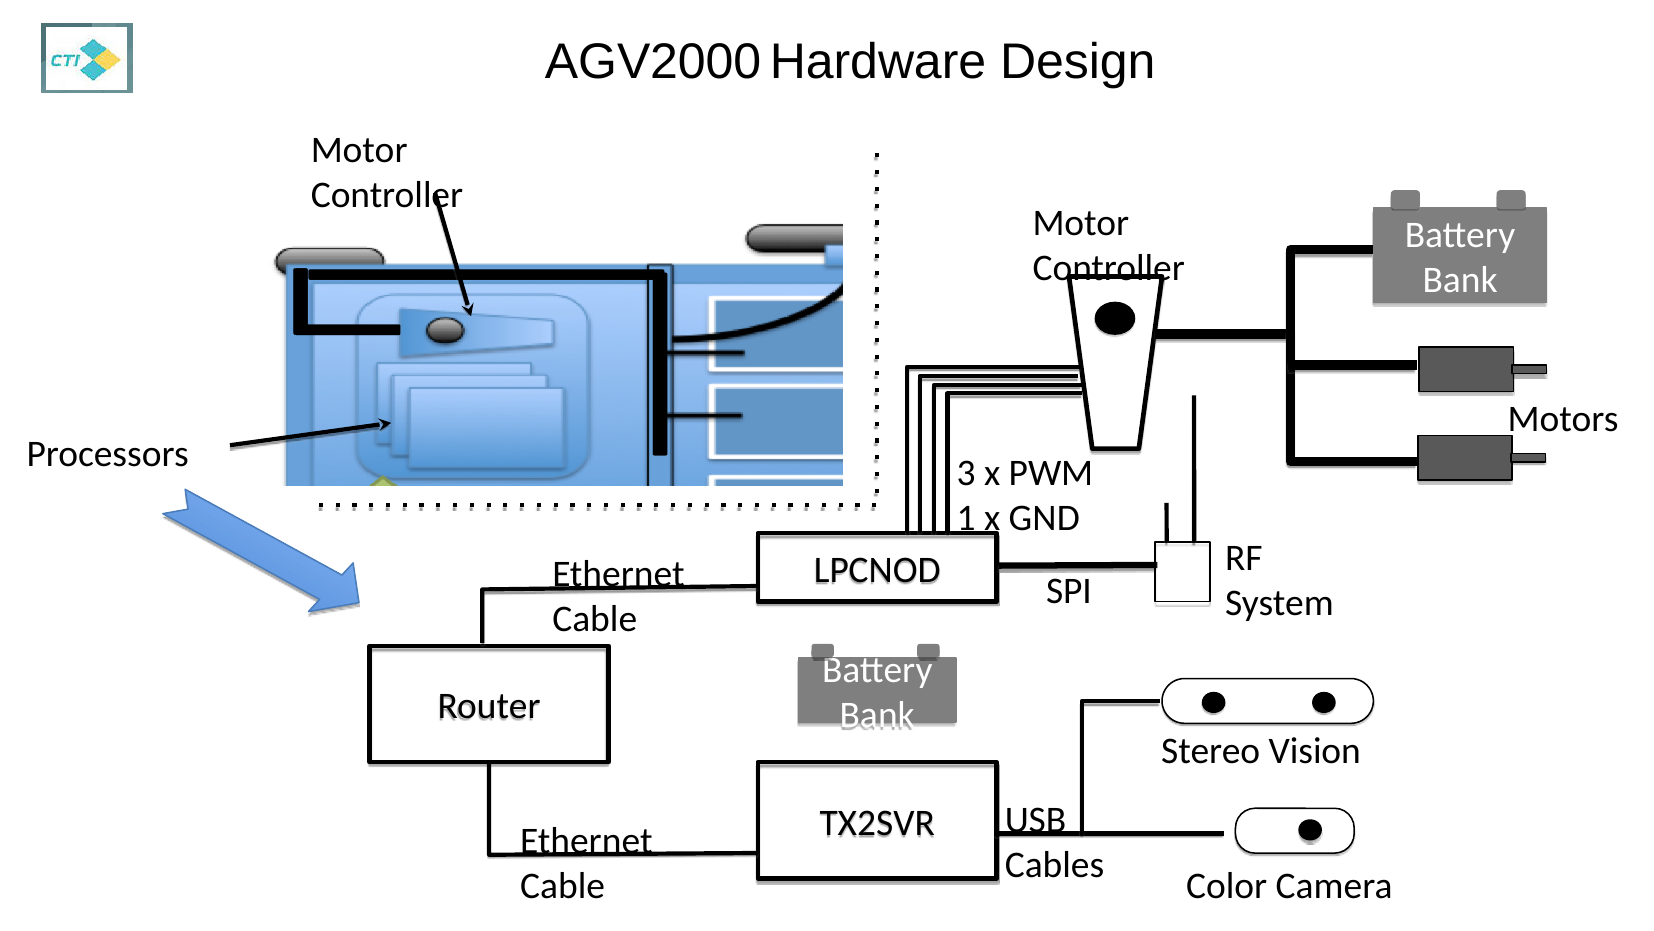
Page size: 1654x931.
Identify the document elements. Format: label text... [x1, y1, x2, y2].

text_box Motor Controller [297, 118, 537, 205]
text_box [1235, 808, 1355, 853]
text_box [1419, 347, 1547, 392]
text_box [1391, 190, 1420, 209]
text_box RF System [1210, 525, 1367, 613]
text_box Router [369, 645, 609, 763]
text_box Stereo Vision [1145, 718, 1422, 769]
text_box Ethernet Cable [505, 808, 692, 896]
text_box Processors [13, 422, 253, 472]
text_box TX2SVR [757, 762, 997, 879]
text_box [812, 644, 834, 657]
text_box Battery Bank [798, 657, 956, 723]
text_box [1418, 435, 1546, 480]
text_box Ethernet Cable [537, 541, 724, 630]
picture [222, 204, 843, 486]
text_box SPI [1031, 558, 1169, 609]
text_box USB Cables [989, 787, 1137, 876]
text_box [162, 489, 359, 612]
text_box Motor Controller [1017, 190, 1236, 279]
text_box Color Camera [1171, 853, 1447, 904]
text_box [917, 644, 939, 657]
picture [41, 23, 133, 93]
text_box AGV2000 Hardware Design [106, 0, 1594, 119]
text_box LPCNOD [757, 533, 997, 602]
text_box [1069, 279, 1162, 449]
text_box Battery Bank [1373, 208, 1547, 303]
text_box [1162, 678, 1374, 718]
text_box [1497, 190, 1525, 209]
text_box Motors [1492, 386, 1654, 437]
text_box 3 x PWM 1 x GND [941, 440, 1137, 528]
